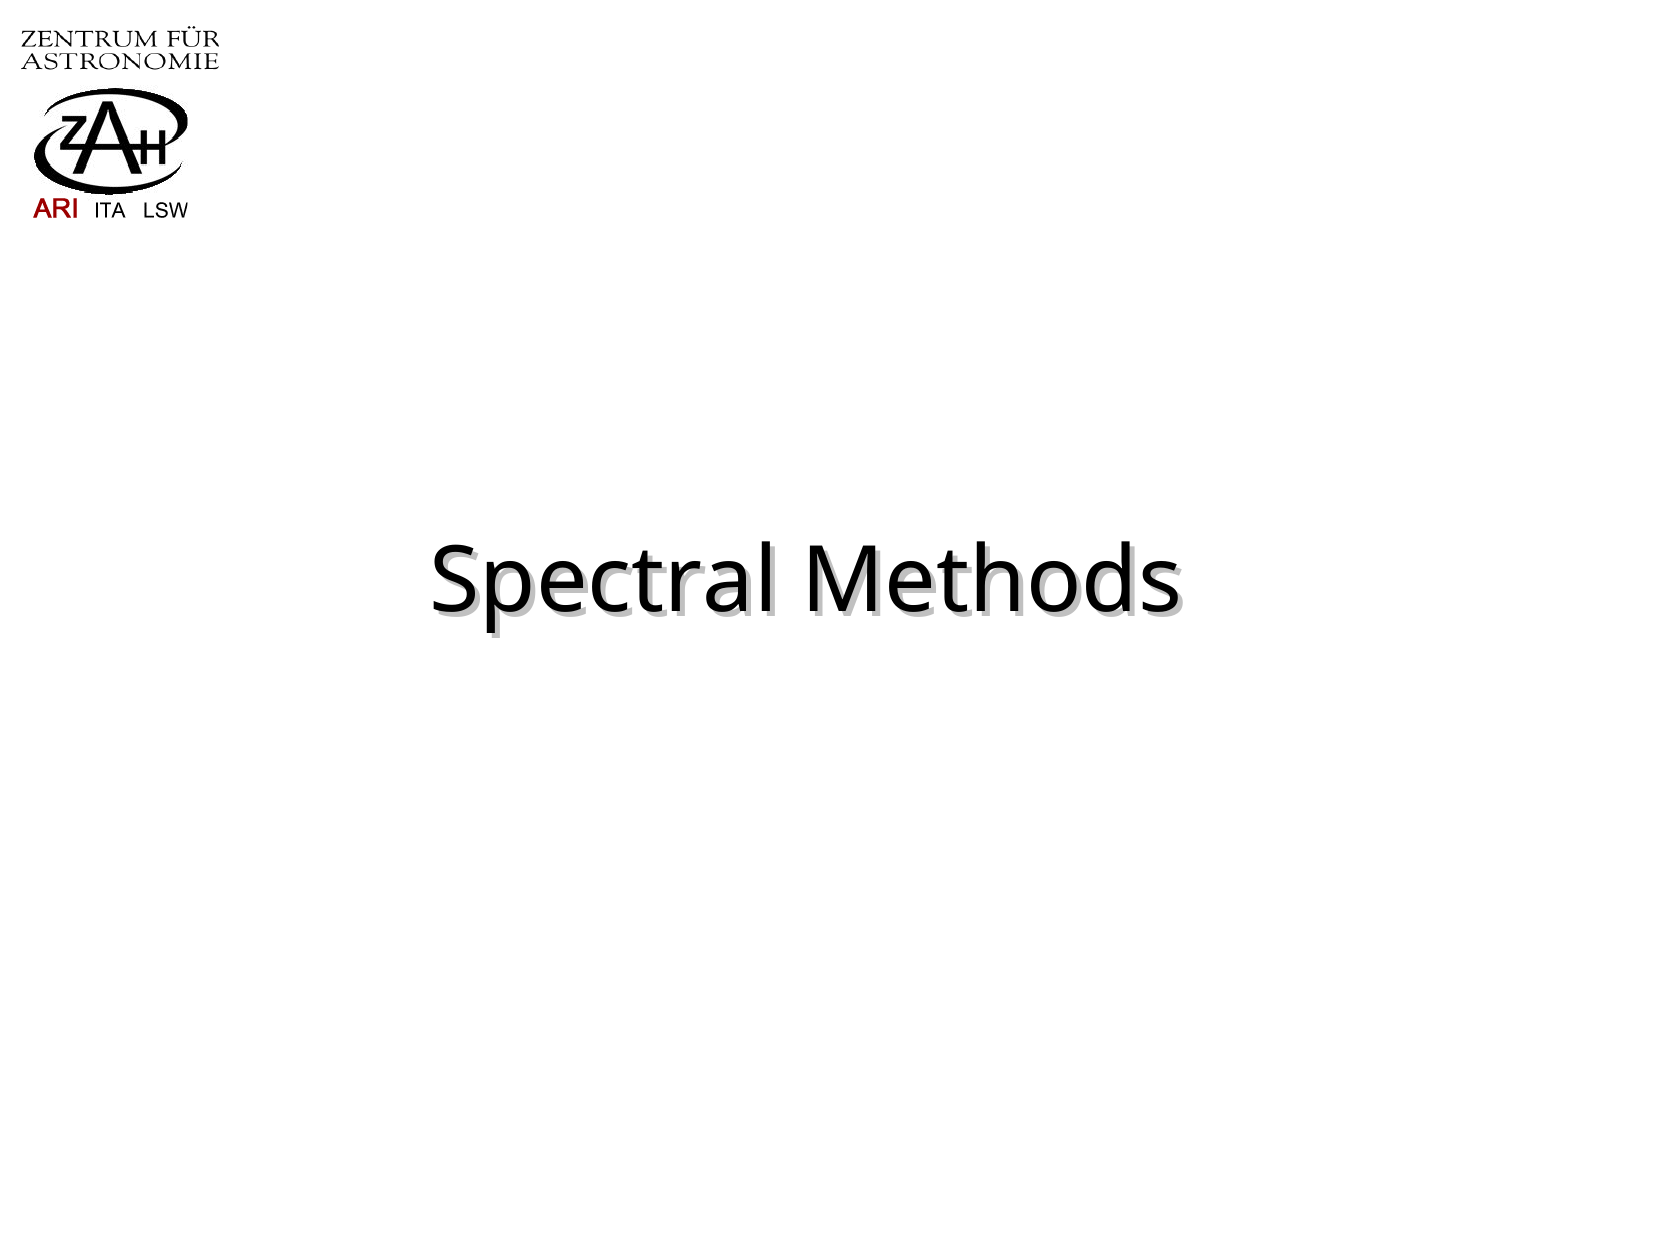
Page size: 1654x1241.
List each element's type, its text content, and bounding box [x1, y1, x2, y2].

text_box Spectral Methods [299, 486, 1313, 638]
picture [31, 85, 188, 220]
picture [20, 25, 219, 72]
